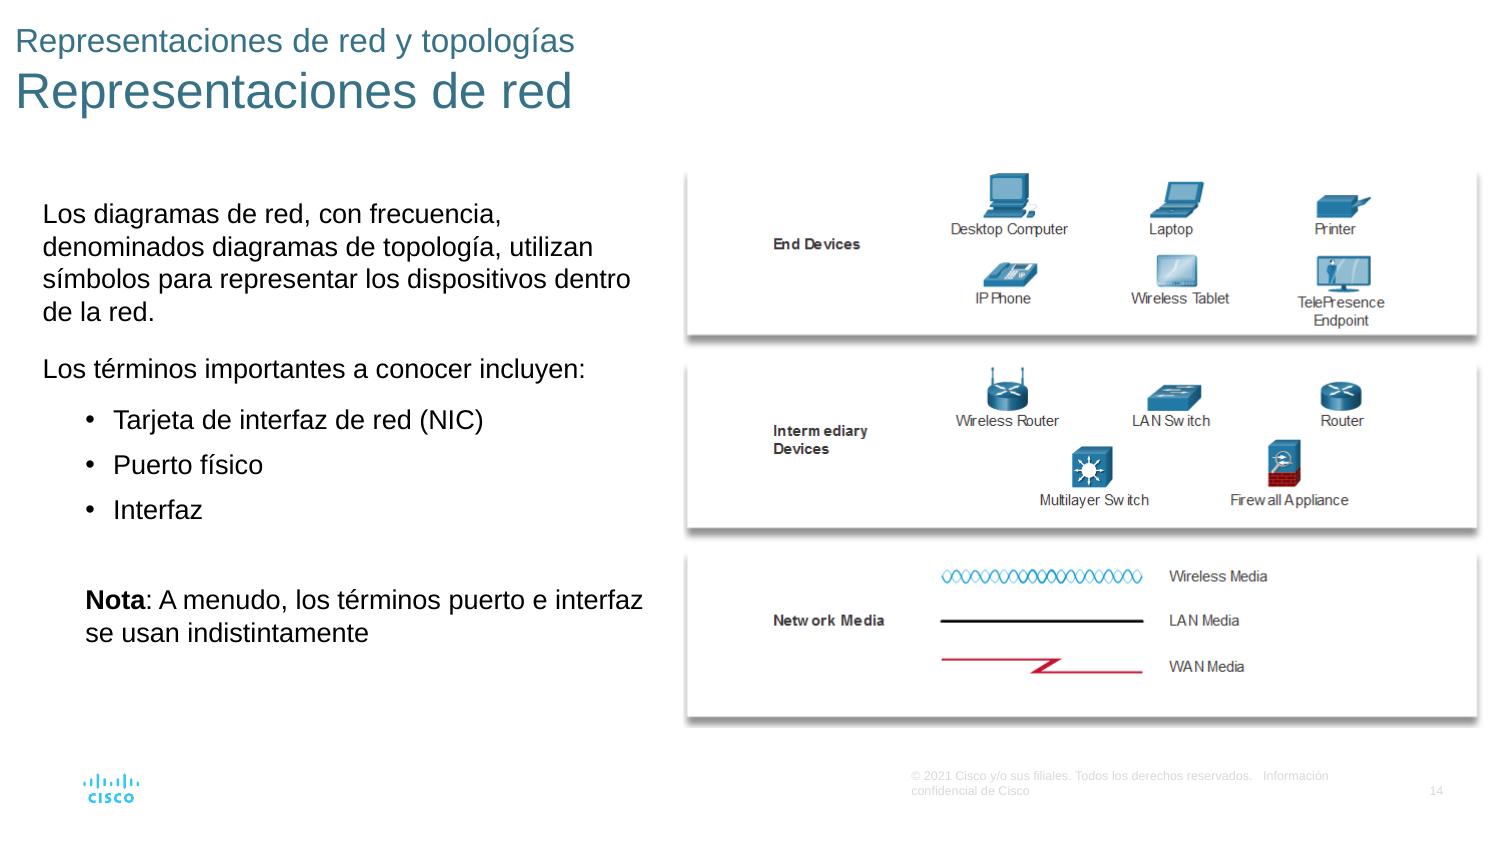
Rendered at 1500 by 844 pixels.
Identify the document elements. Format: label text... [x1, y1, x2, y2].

list Los diagramas de red, con frecuencia, denominados diagramas de topología, utilizan símbolos para representar los dispositivos dentro de la red. Los términos importantes a conocer incluyen: Tarjeta de interfaz de red (NIC) Puerto físico Interfaz Nota: A menudo, los términos puerto e interfaz se usan indistintamente [27, 189, 683, 728]
title Representaciones de red y topologías Representaciones de red [0, 6, 1500, 131]
picture [683, 161, 1484, 728]
